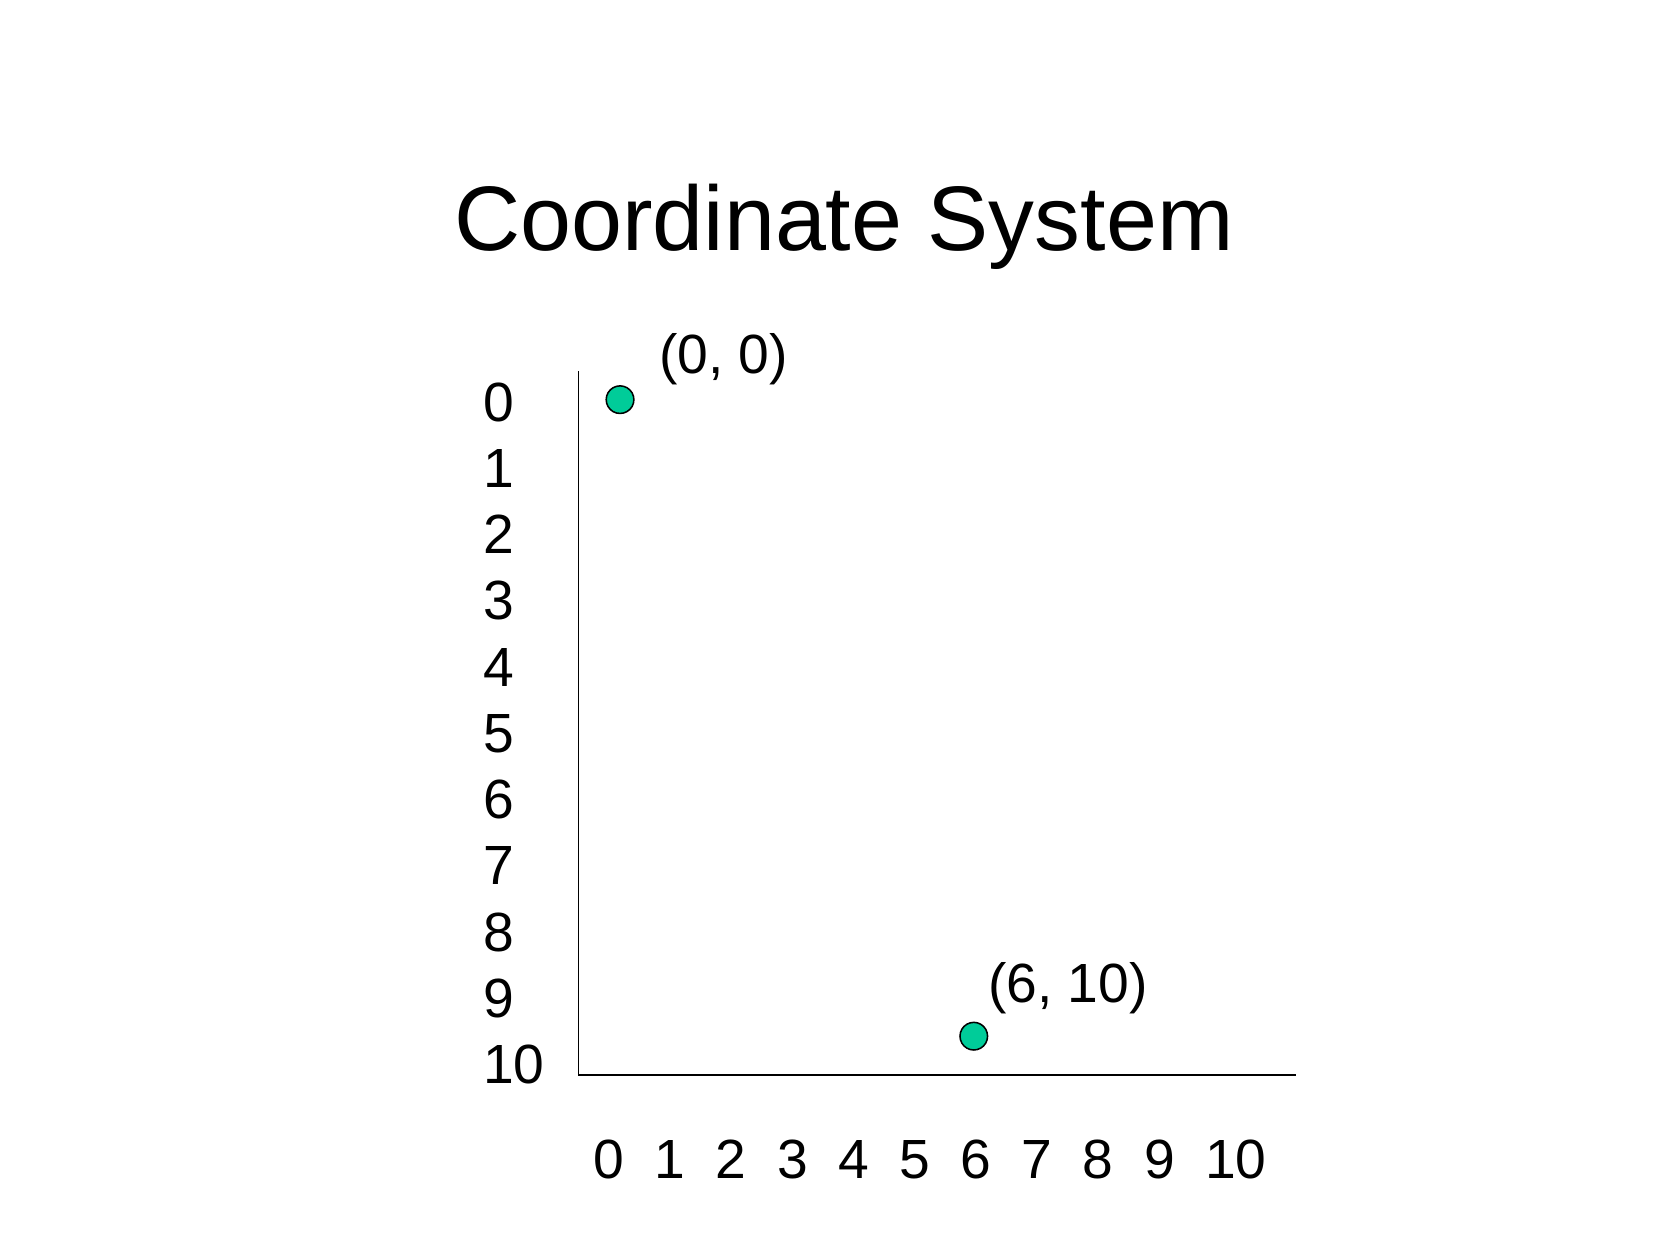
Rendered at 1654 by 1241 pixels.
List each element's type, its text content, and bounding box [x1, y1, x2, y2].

text_box 0 1 2 3 4 5 6 7 8 9 10 [468, 358, 560, 1103]
text_box (6, 10) [973, 939, 1164, 1022]
title Coordinate System [124, 110, 1530, 317]
text_box 0 1 2 3 4 5 6 7 8 9 10 [578, 1116, 1283, 1198]
text_box (0, 0) [644, 310, 804, 393]
